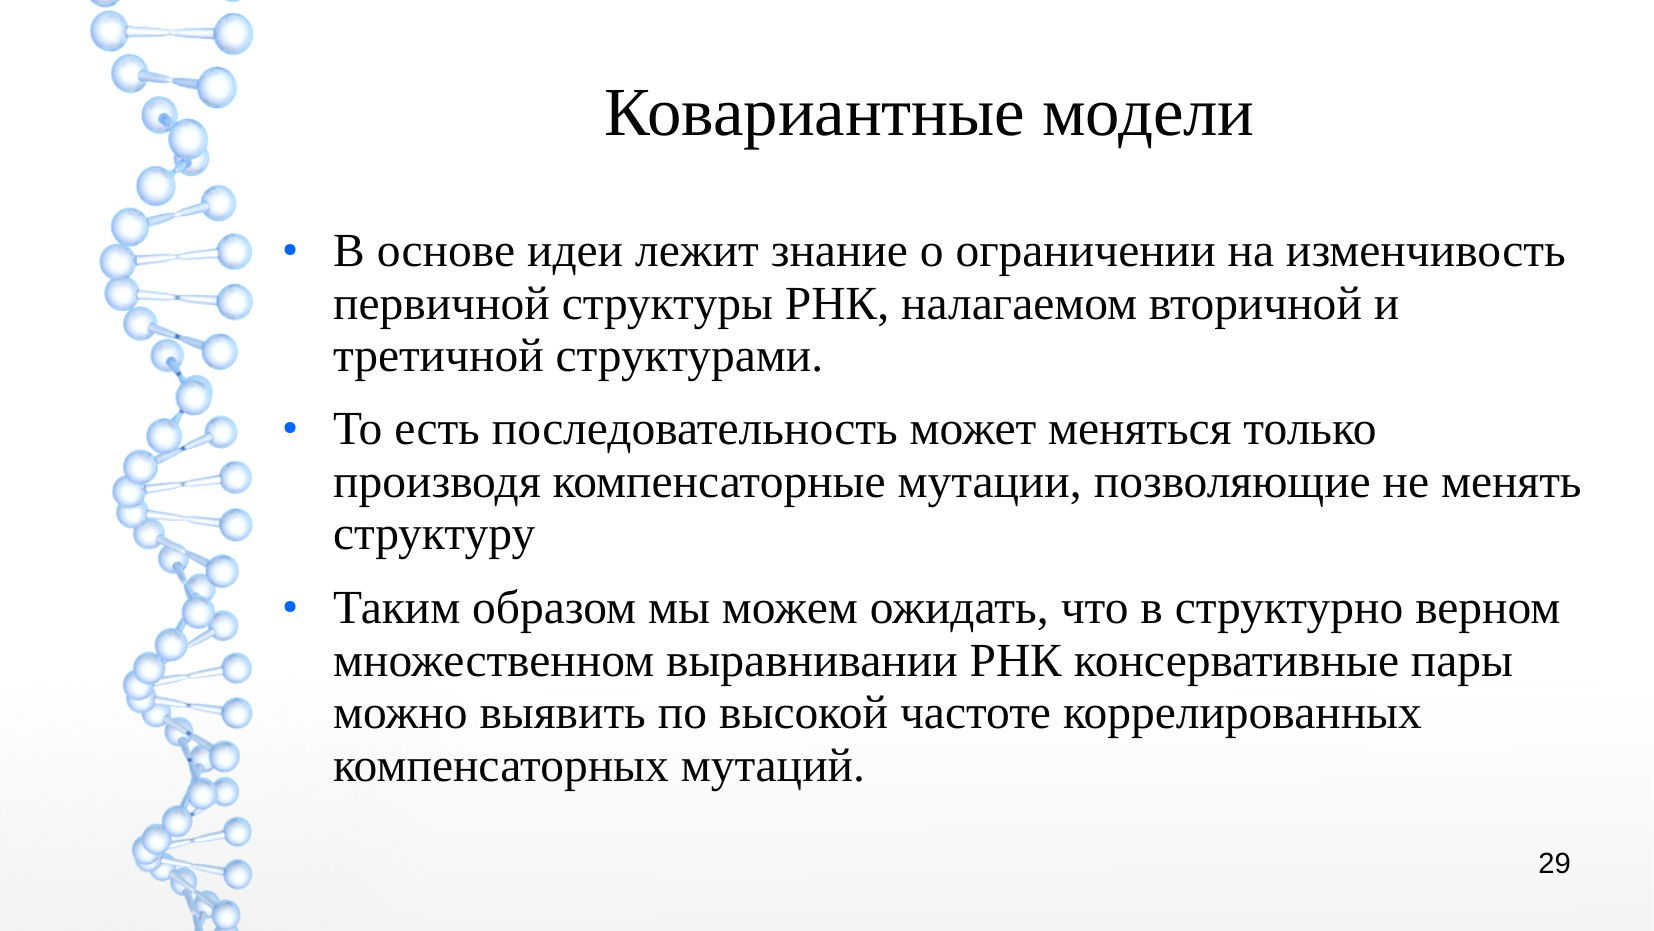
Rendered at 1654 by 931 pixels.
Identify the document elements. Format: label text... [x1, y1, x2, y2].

picture [0, 0, 1654, 931]
title Ковариантные модели [265, 35, 1595, 189]
list В основе идеи лежит знание о ограничении на изменчивость первичной структуры РНК, налагаемом вторичной и третичной структурами. То есть последовательность может меняться только производя компенсаторные мутации, позволяющие не менять структуру Таким образом мы можем ожидать, что в структурно верном множественном выравнивании РНК консервативные пары можно выявить по высокой частоте коррелированных компенсаторных мутаций. [265, 224, 1595, 792]
